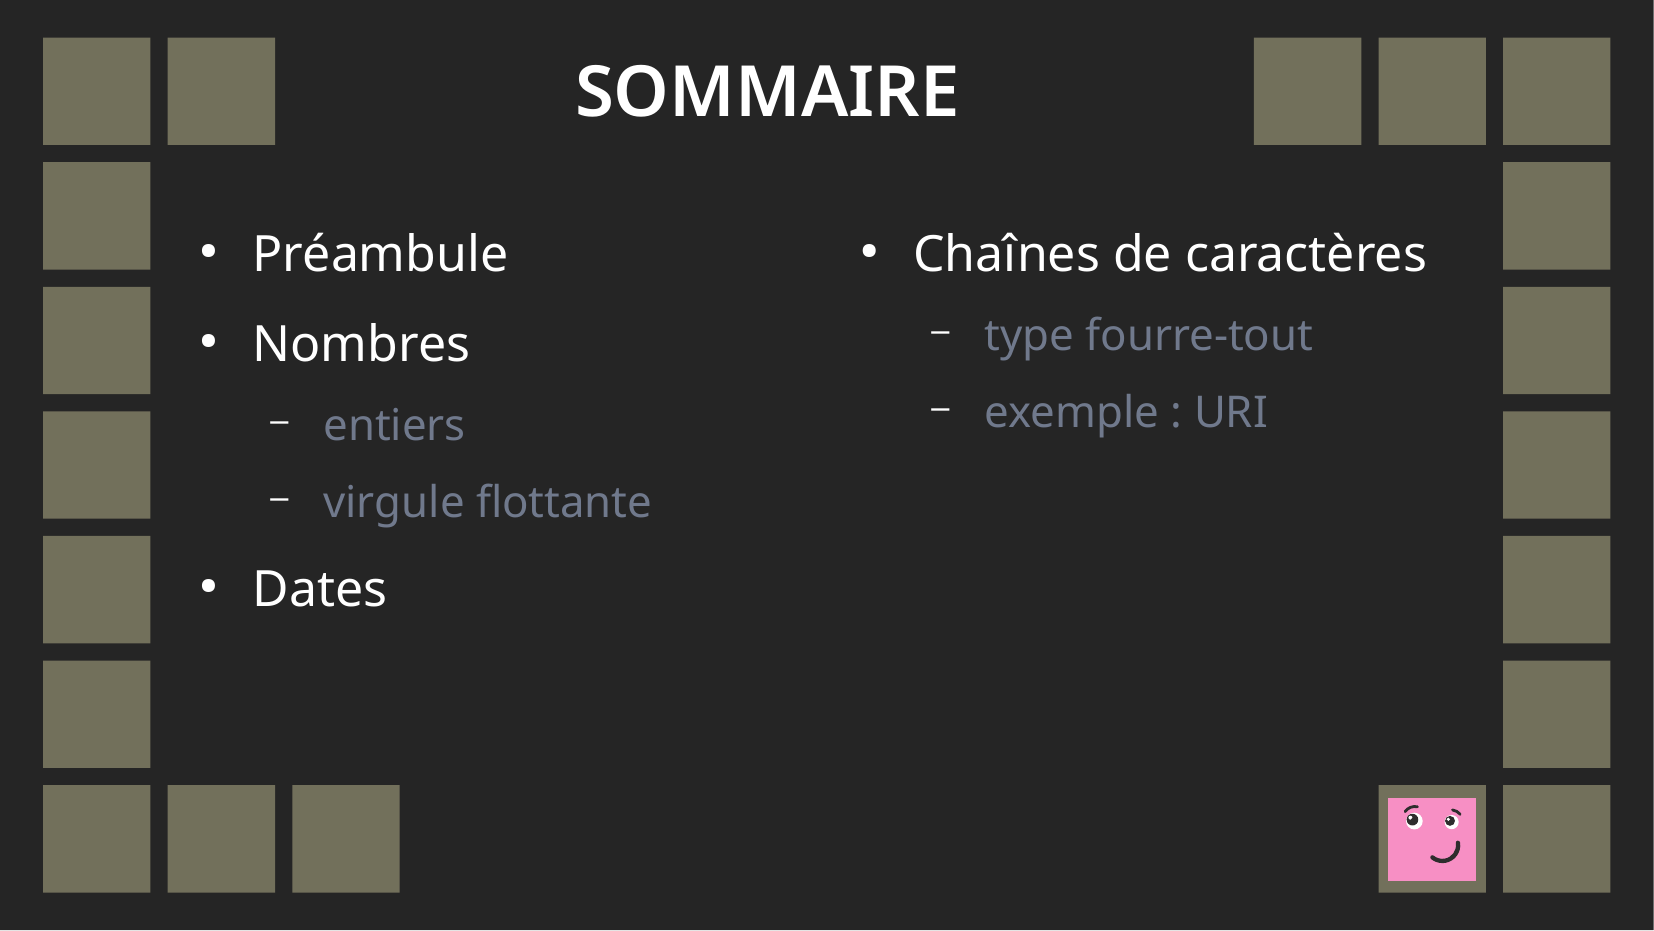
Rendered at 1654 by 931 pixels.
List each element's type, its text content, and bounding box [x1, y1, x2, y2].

list Préambule Nombres entiers virgule flottante Dates [181, 217, 812, 886]
picture [1387, 798, 1477, 882]
list Chaînes de caractères type fourre-tout exemple : URI [842, 217, 1473, 886]
title Sommaire [283, 37, 1252, 142]
